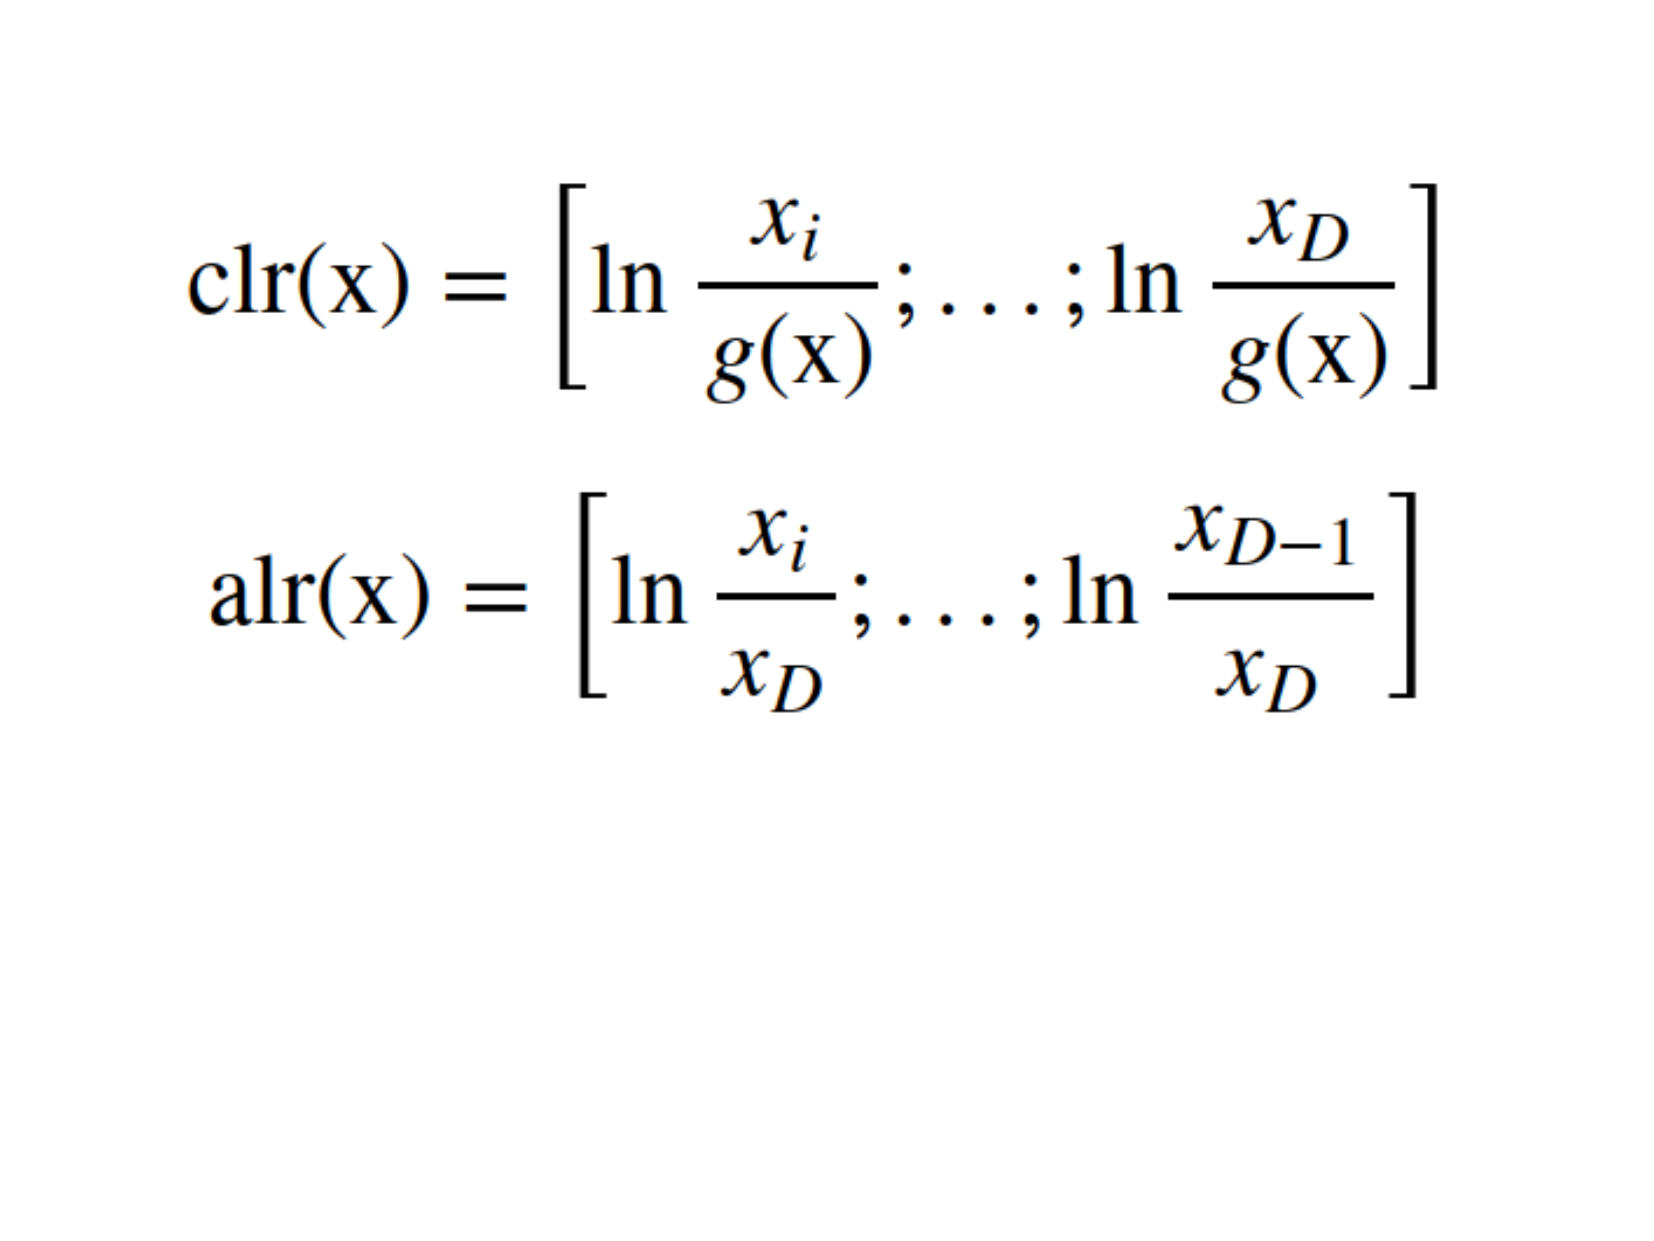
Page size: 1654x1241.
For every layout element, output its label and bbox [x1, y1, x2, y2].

picture [40, 138, 1624, 789]
